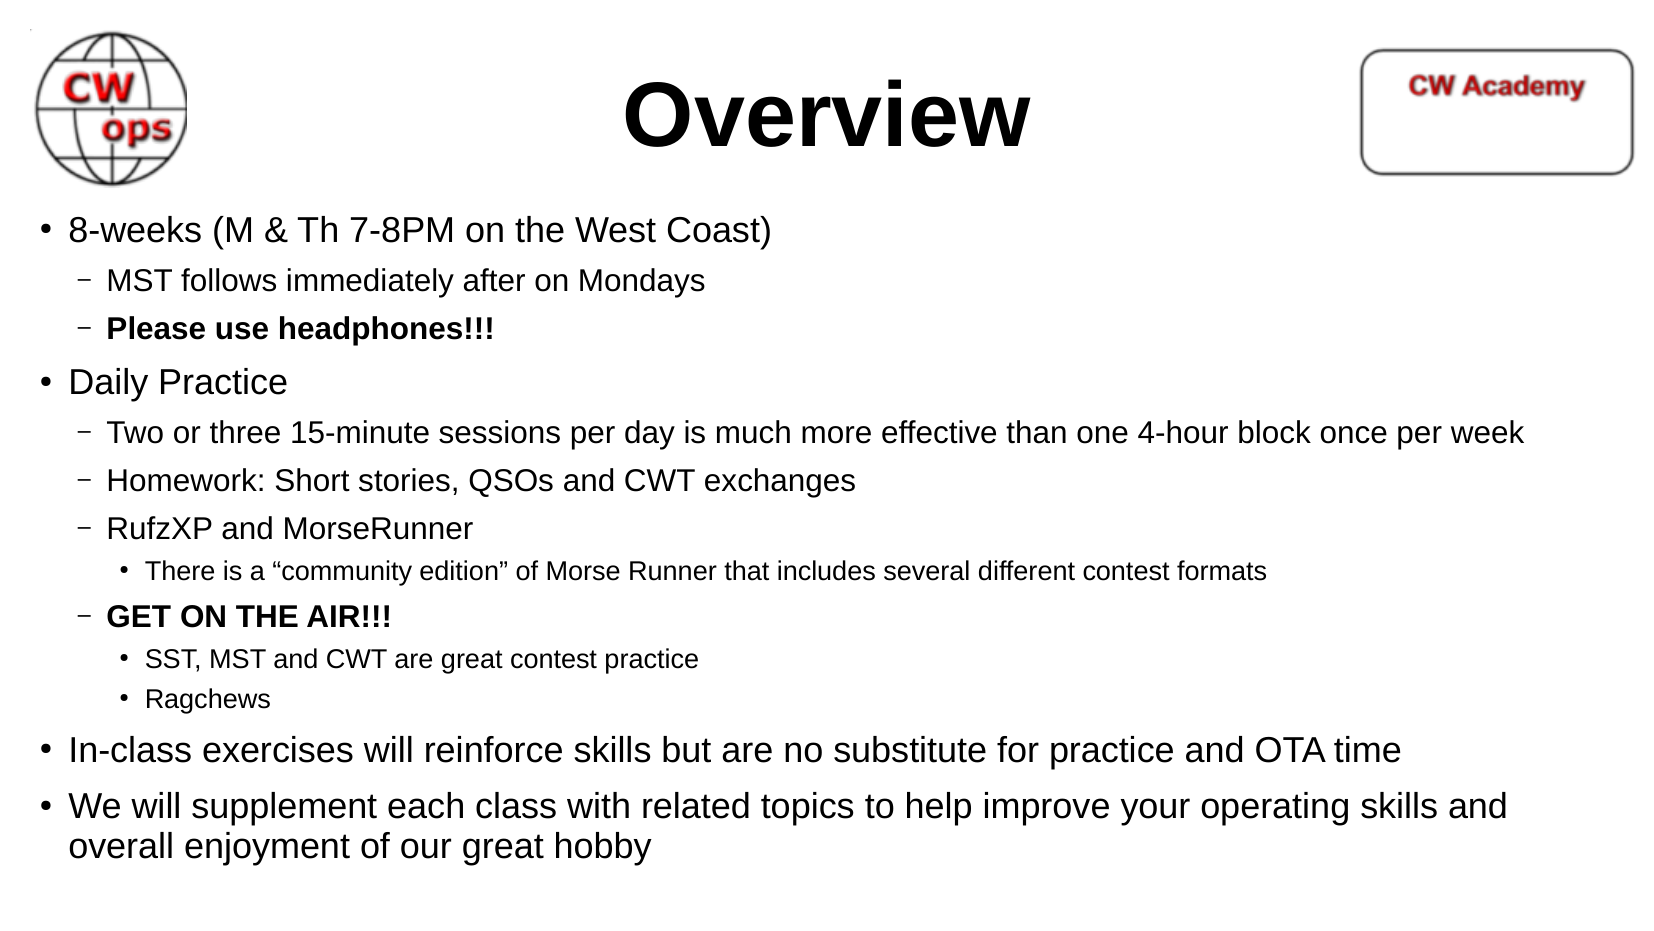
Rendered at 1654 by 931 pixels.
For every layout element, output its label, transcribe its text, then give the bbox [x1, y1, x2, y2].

picture [1571, 37, 1640, 186]
picture [30, 29, 187, 194]
list 8-weeks (M & Th 7-8PM on the West Coast) MST follows immediately after on Mondays Please use headphones!!! Daily Practice Two or three 15-minute sessions per day is much more effective than one 4-hour block once per week Homework: Short stories, QSOs and CWT exchanges RufzXP and MorseRunner There is a “community edition” of Morse Runner that includes several different contest formats GET ON THE AIR!!! SST, MST and CWT are great contest practice Ragchews In-class exercises will reinforce skills but are no substitute for practice and OTA time We will supplement each class with related topics to help improve your operating skills and overall enjoyment of our great hobby [30, 210, 1591, 886]
title Overview [82, 37, 1571, 193]
